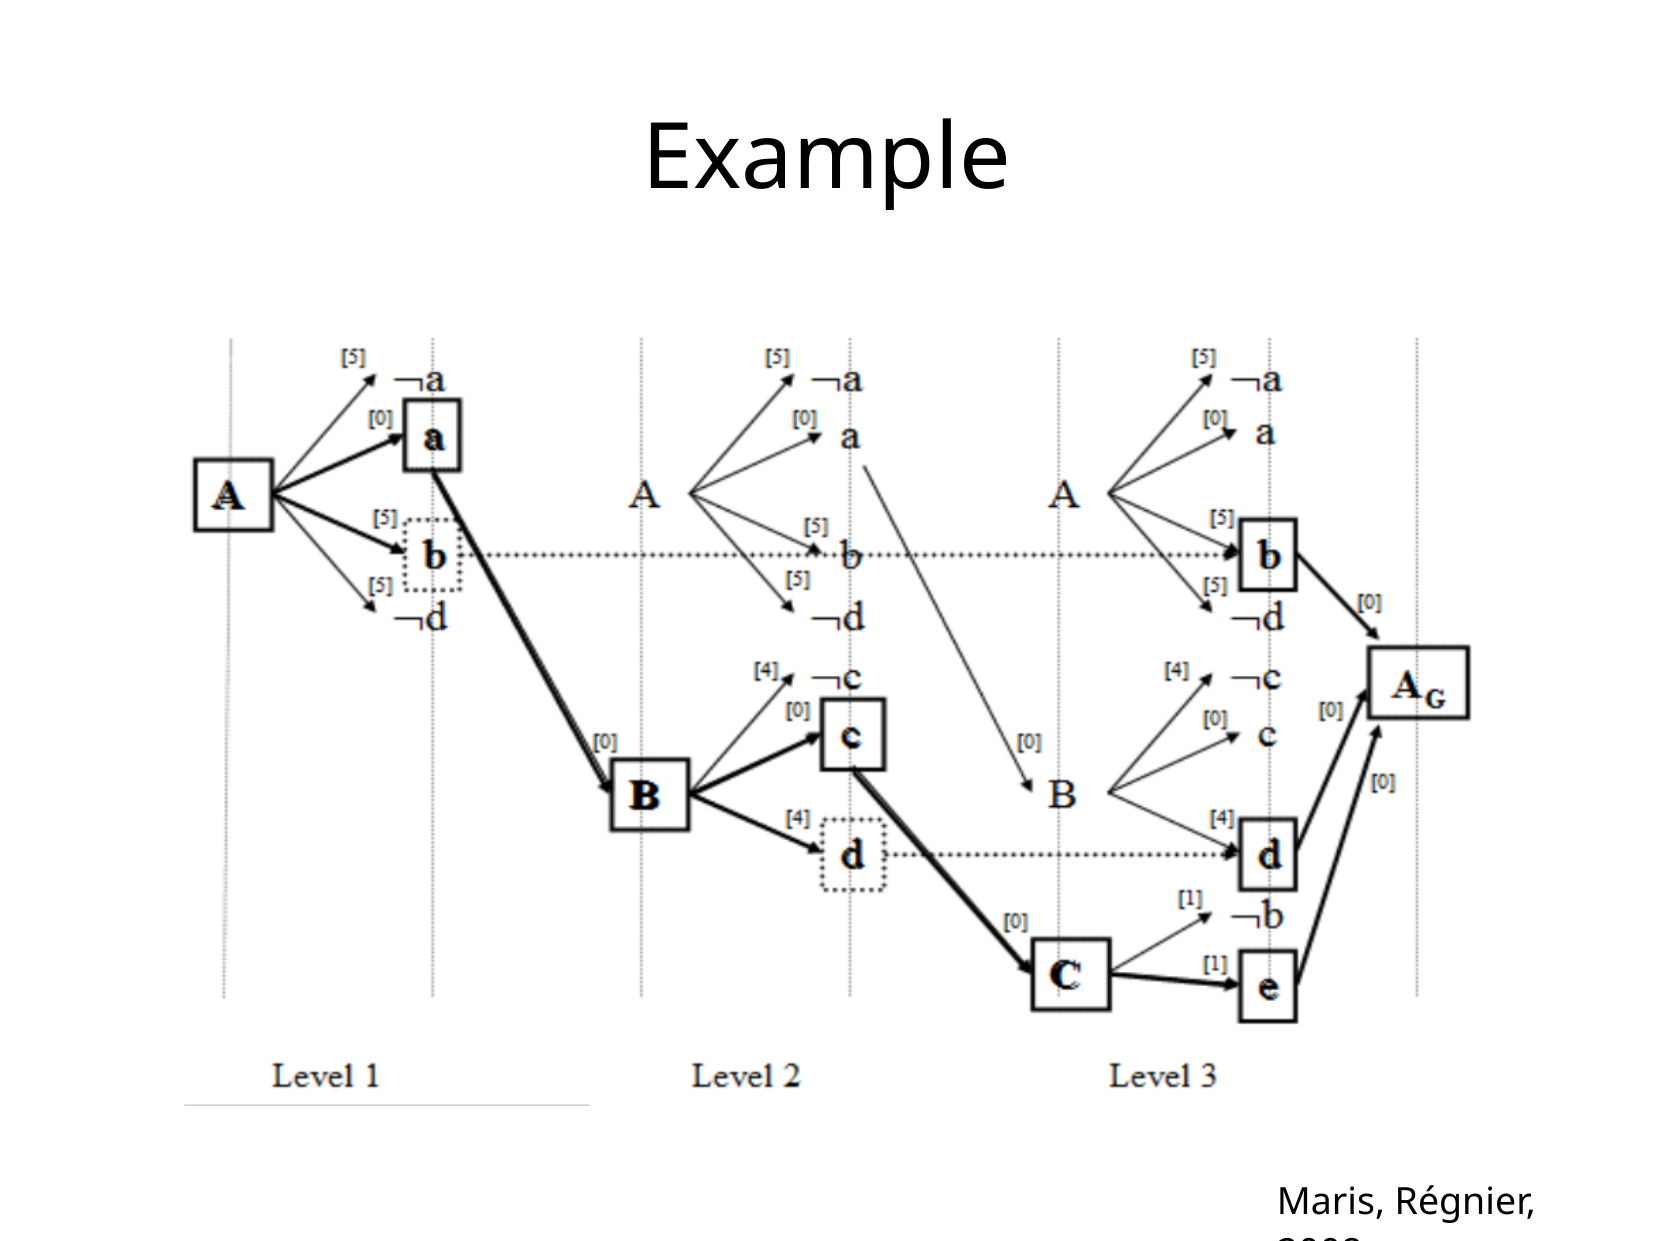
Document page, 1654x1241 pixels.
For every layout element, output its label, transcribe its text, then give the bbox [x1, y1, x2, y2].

title Example [82, 49, 1571, 257]
picture [152, 311, 1502, 1106]
text_box Maris, Régnier, 2008. [1262, 1167, 1636, 1226]
